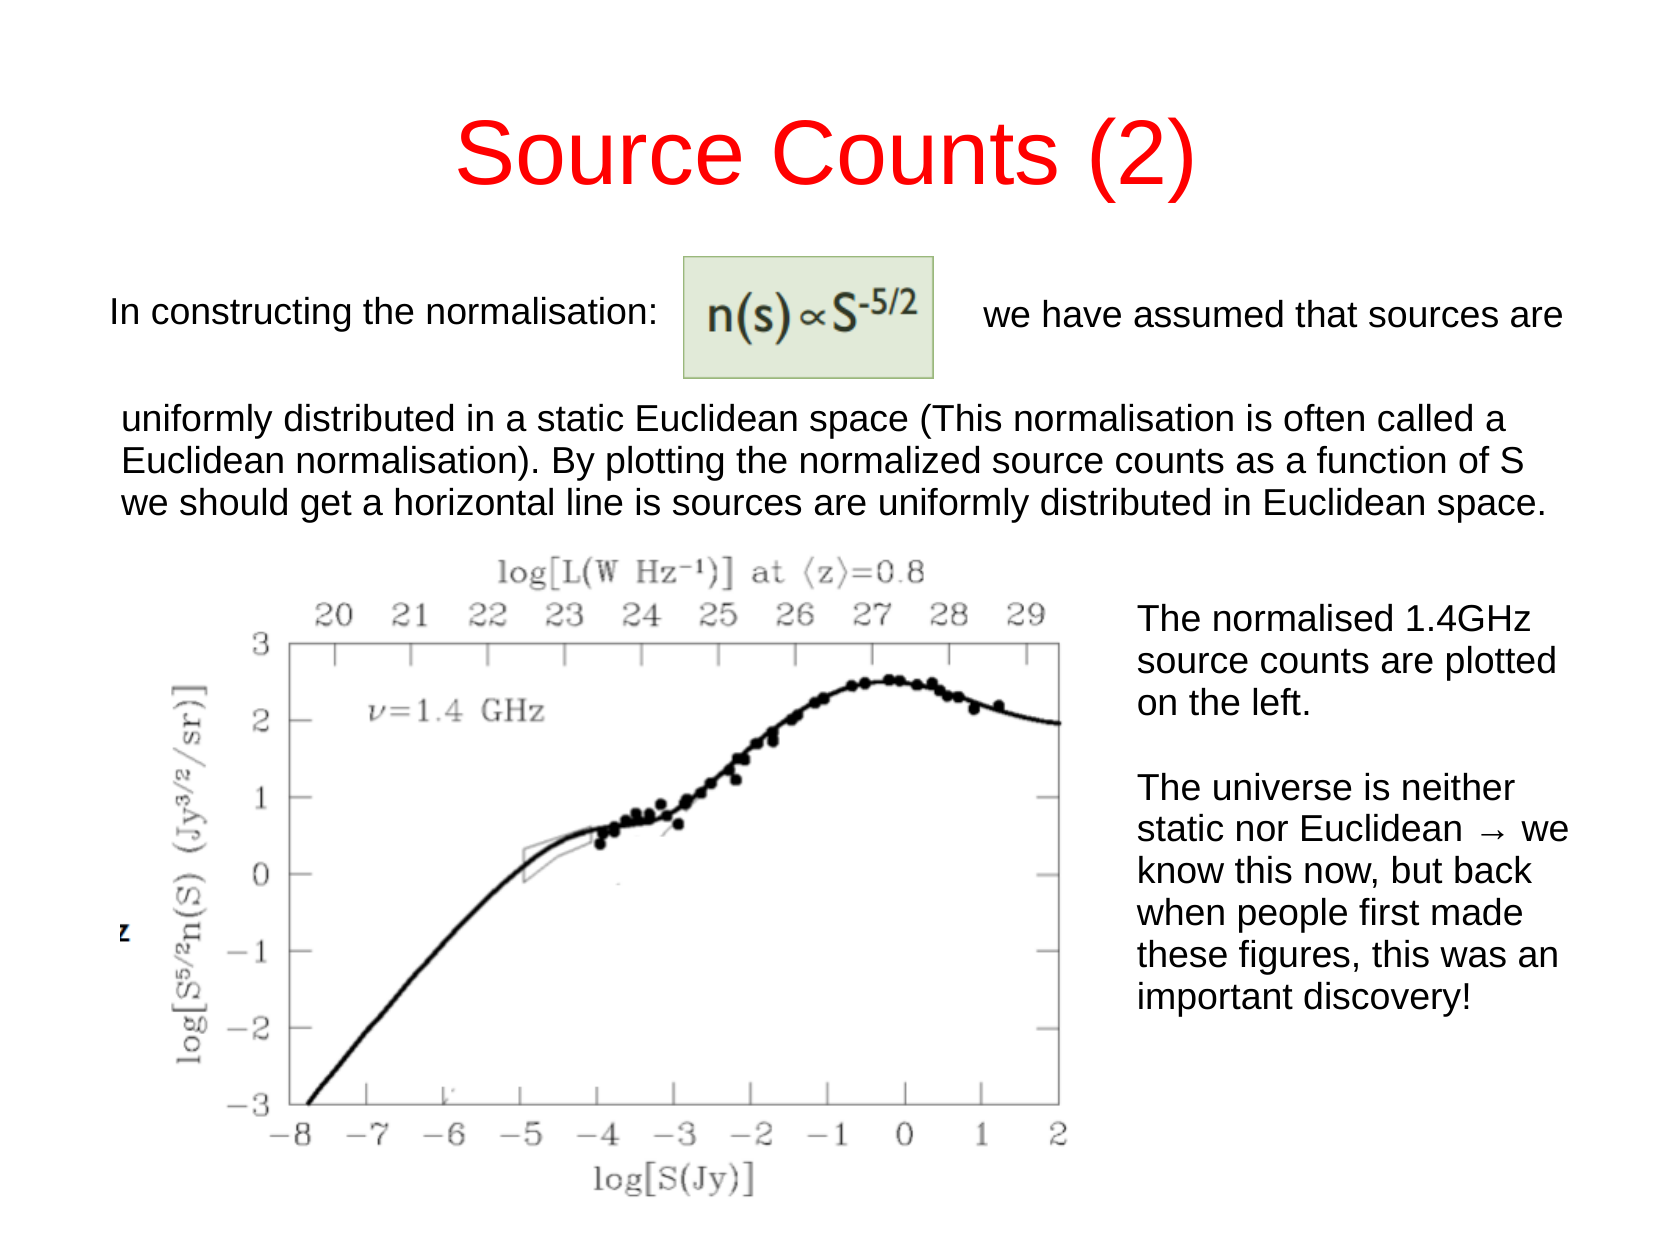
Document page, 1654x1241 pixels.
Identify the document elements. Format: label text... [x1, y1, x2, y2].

picture [120, 543, 1099, 1220]
text_box we have assumed that sources are [968, 285, 1579, 343]
text_box uniformly distributed in a static Euclidean space (This normalisation is often called a Euclidean normalisation). By plotting the normalized source counts as a function of S we should get a horizontal line is sources are uniformly distributed in Euclidean space. [106, 389, 1595, 1146]
picture [683, 256, 934, 379]
text_box In constructing the normalisation: [94, 283, 674, 341]
title Source Counts (2) [82, 49, 1571, 257]
text_box The normalised 1.4GHz source counts are plotted on the left. The universe is neither static nor Euclidean → we know this now, but back when people first made these figures, this was an important discovery! [1122, 590, 1607, 1193]
